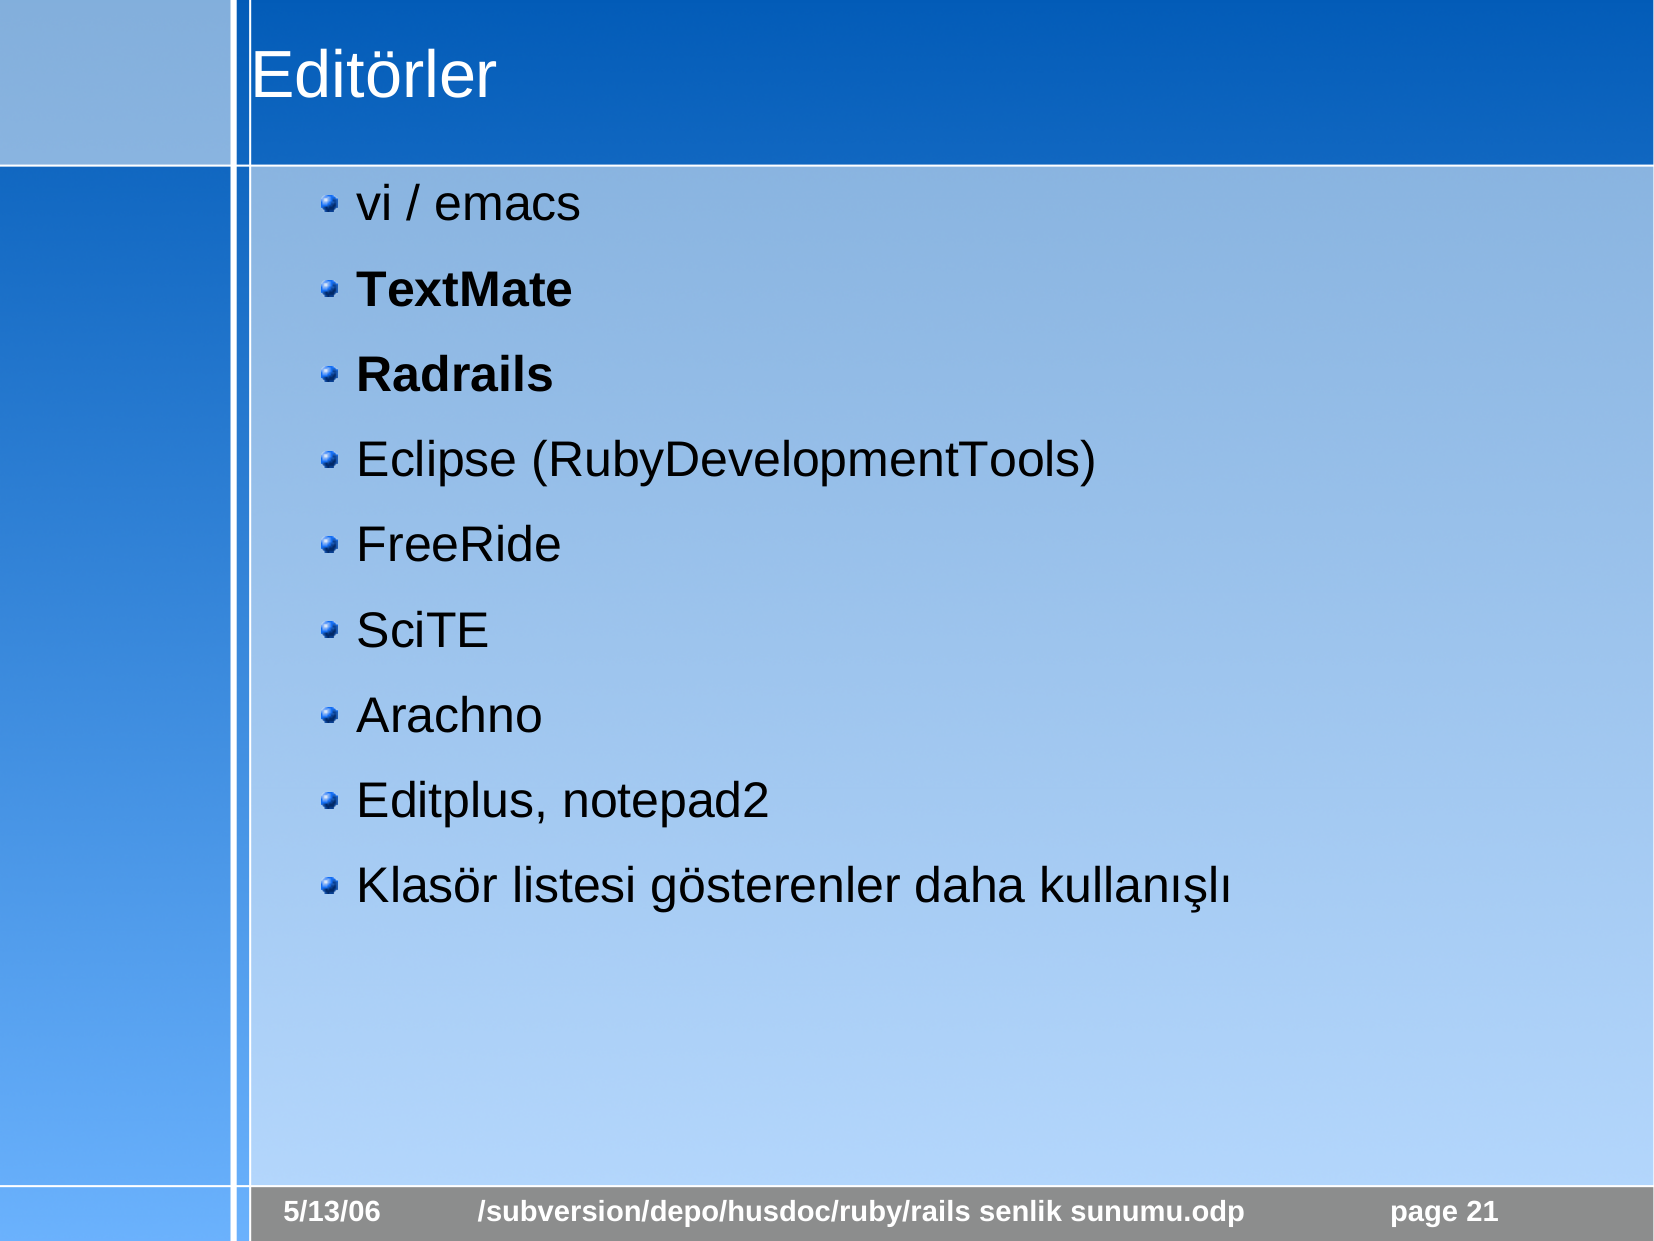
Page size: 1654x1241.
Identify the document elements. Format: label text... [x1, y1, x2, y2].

title Editörler [250, 11, 1477, 137]
picture [0, 0, 1654, 1241]
list vi / emacs TextMate Radrails Eclipse (RubyDevelopmentTools) FreeRide SciTE Arachno Editplus, notepad2 Klasör listesi gösterenler daha kullanışlı [250, 175, 1477, 1051]
